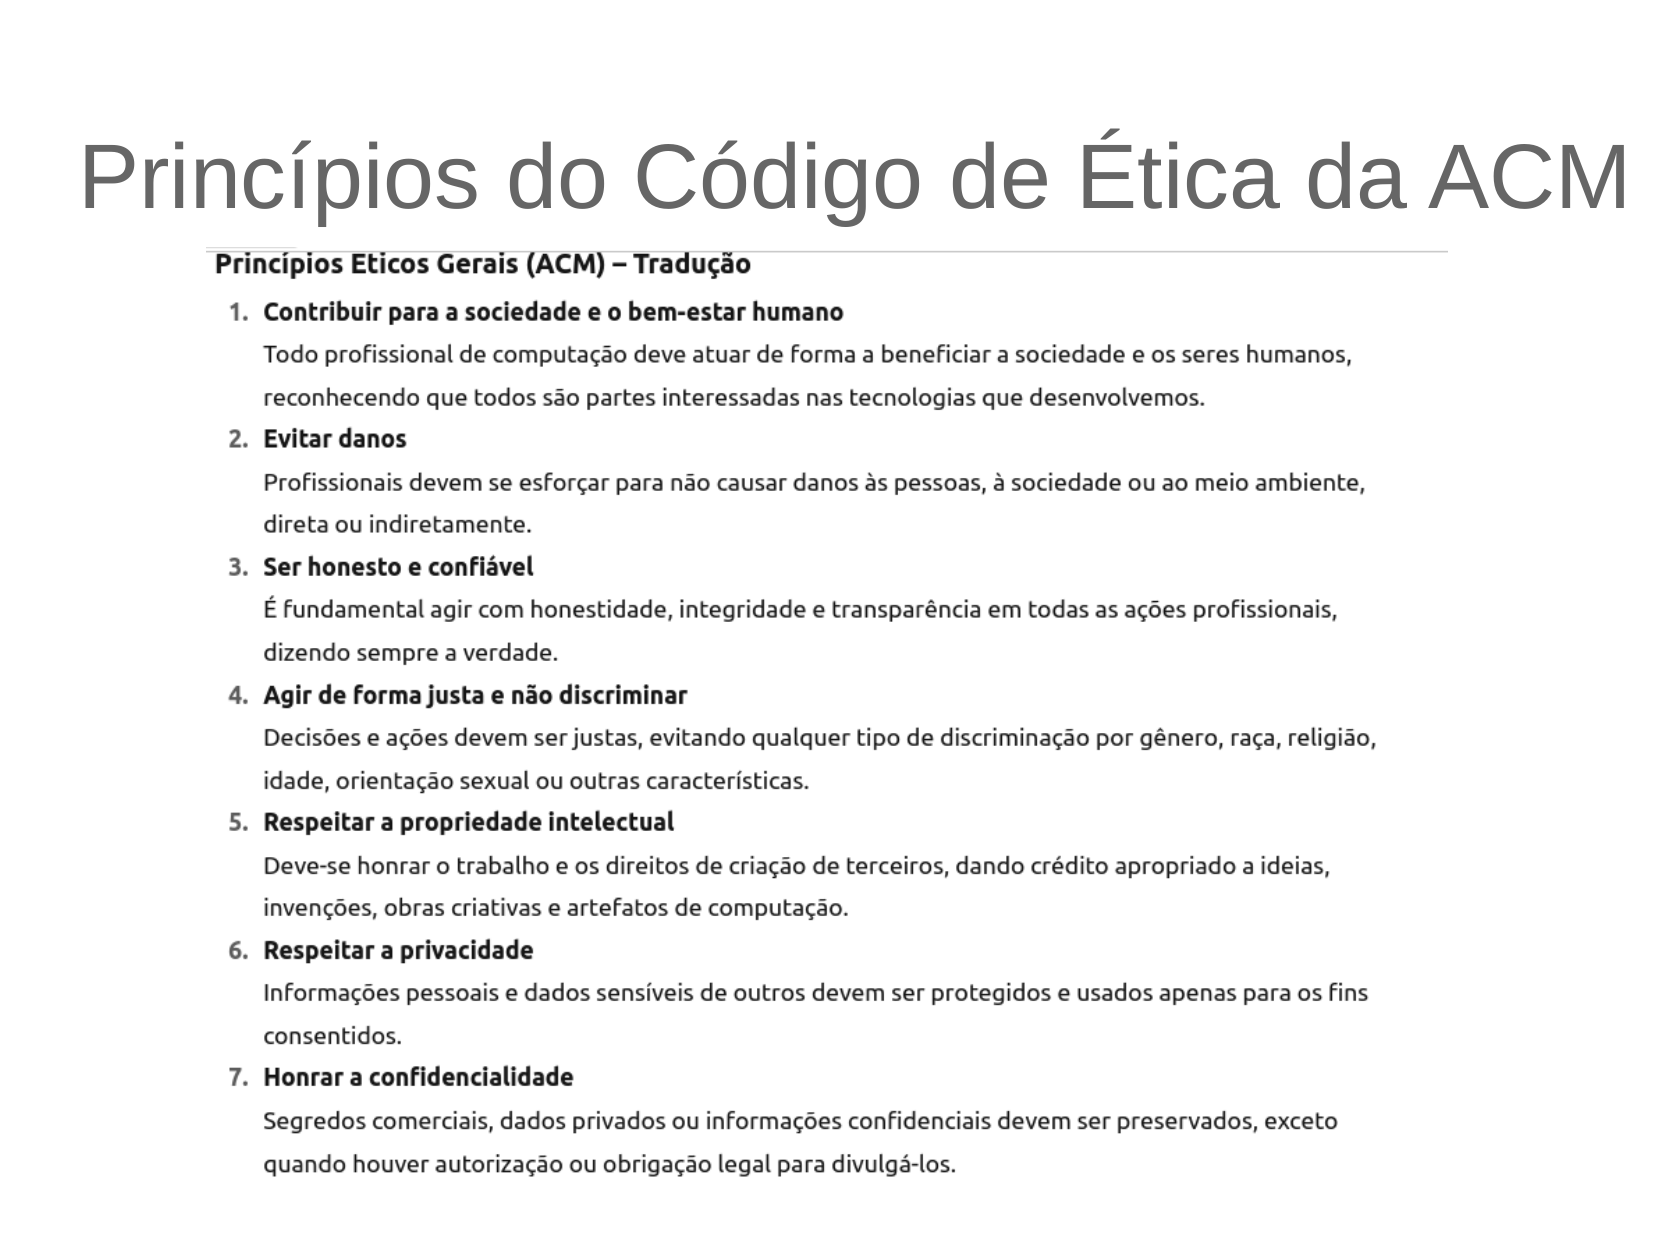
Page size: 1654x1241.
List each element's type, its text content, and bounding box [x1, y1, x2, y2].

picture [206, 247, 1448, 1192]
title Princípios do Código de Ética da ACM [76, 73, 1636, 281]
